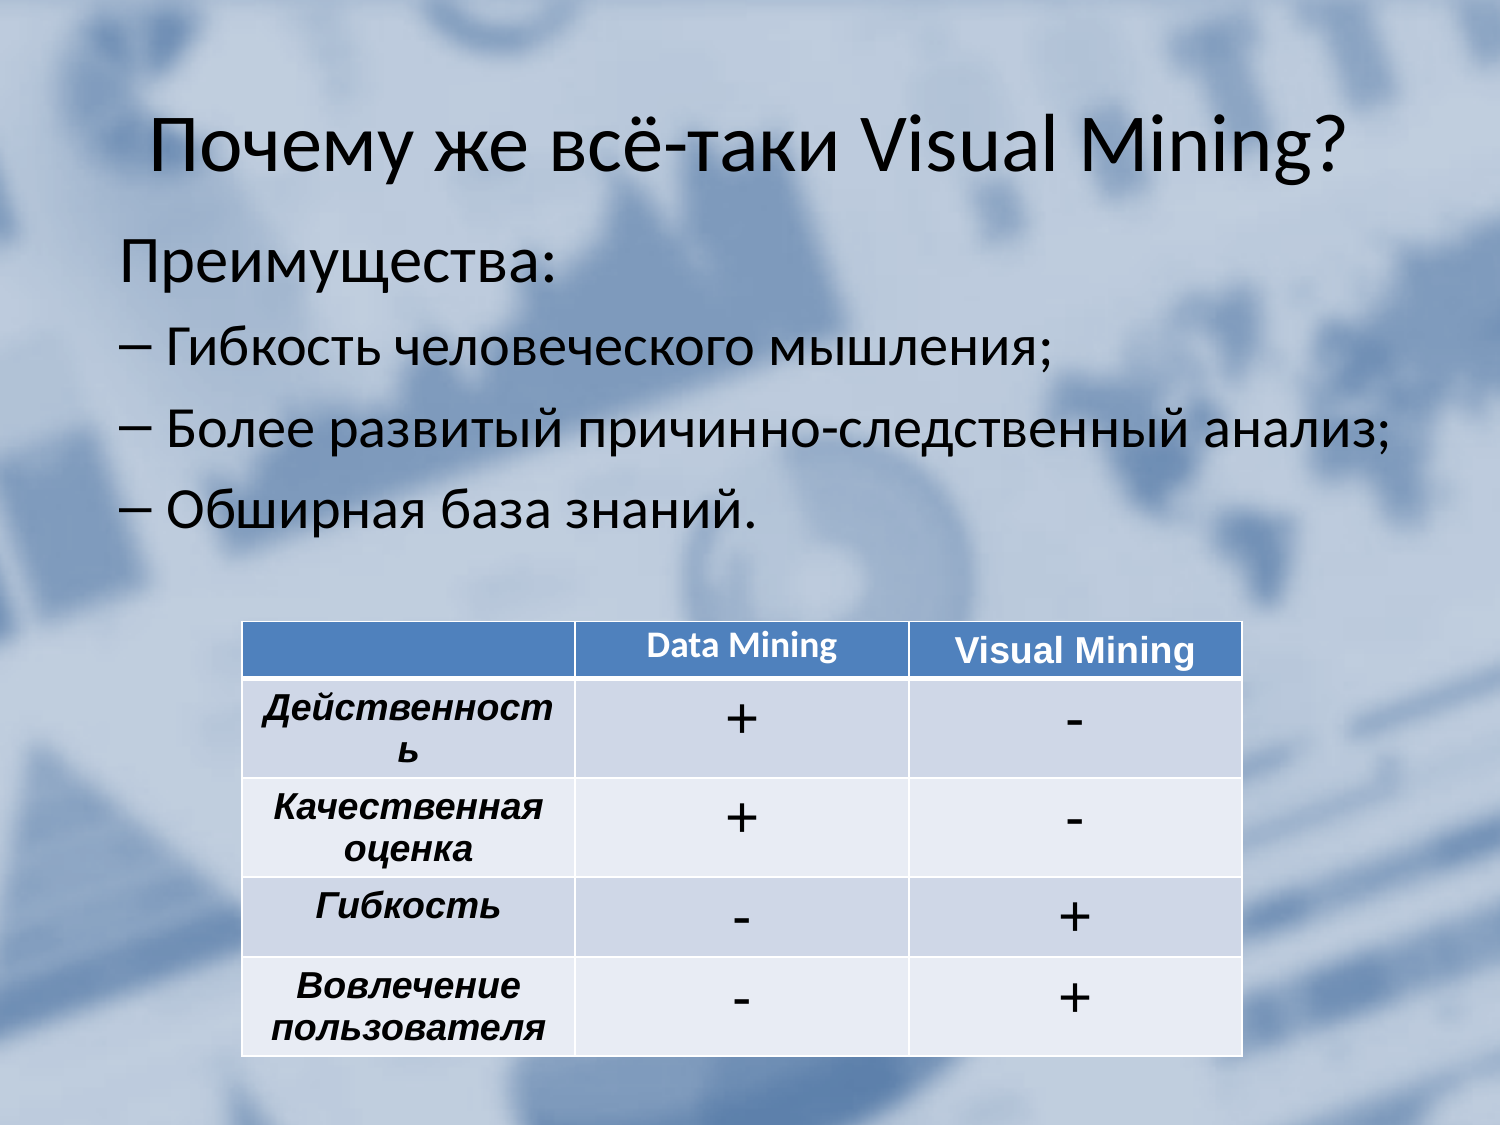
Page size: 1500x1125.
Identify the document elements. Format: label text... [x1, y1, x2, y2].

table_header Data Mining [576, 622, 908, 676]
table_cell + [910, 958, 1241, 1055]
table_cell - [576, 958, 908, 1055]
picture [0, 0, 1500, 1125]
table_cell Действенность [243, 681, 574, 777]
table_cell + [910, 878, 1241, 956]
table_header Visual Mining [910, 622, 1241, 676]
table_cell - [910, 681, 1241, 777]
list Преимущества: Гибкость человеческого мышления; Более развитый причинно-следственный анализ; Обширная база знаний. [29, 208, 1425, 610]
table_header [243, 622, 574, 676]
table_cell + [576, 681, 908, 777]
table_cell - [910, 779, 1241, 876]
table_cell Вовлечение пользователя [243, 958, 574, 1055]
table_cell + [576, 779, 908, 876]
table_cell Гибкость [243, 878, 574, 956]
table_cell - [576, 878, 908, 956]
title Почему же всё-таки Visual Mining? [75, 45, 1425, 208]
table_cell Качественная оценка [243, 779, 574, 876]
